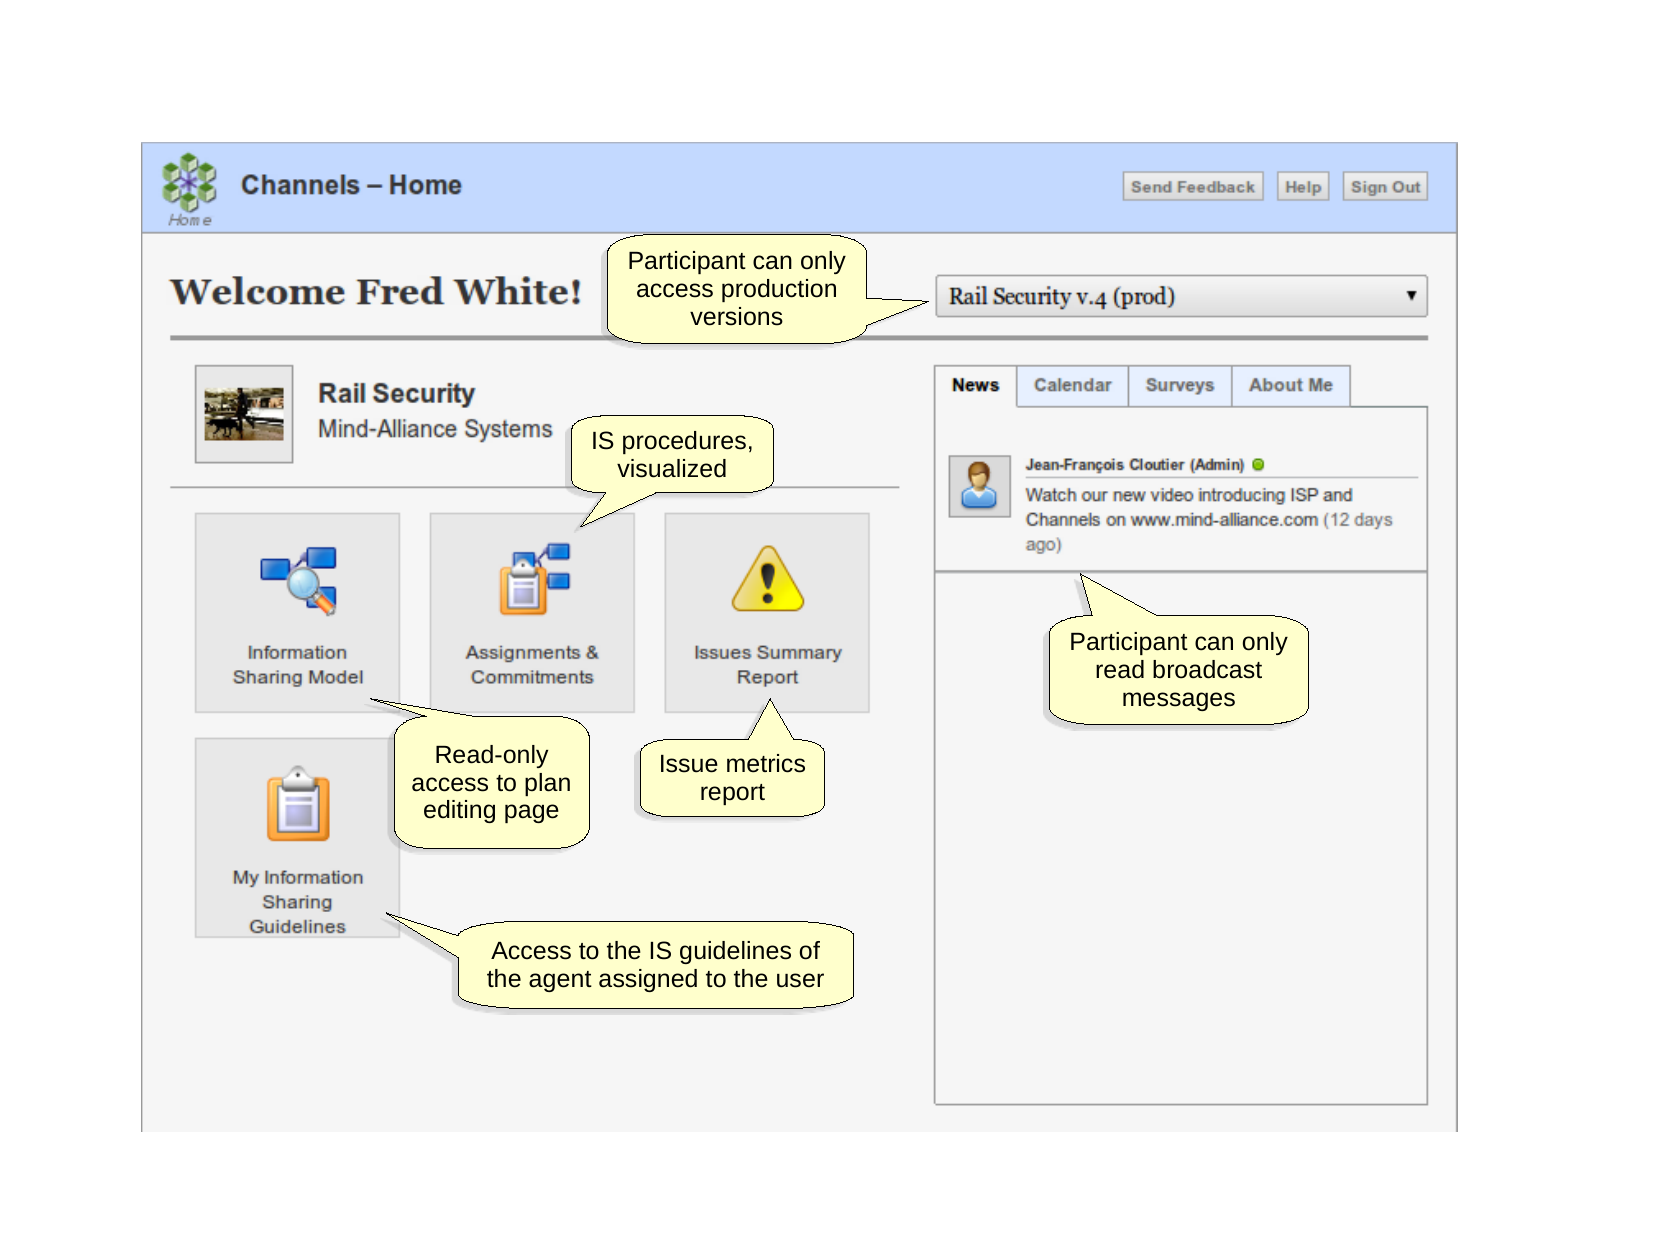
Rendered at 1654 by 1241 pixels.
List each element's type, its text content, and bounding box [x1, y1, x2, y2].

text_box IS procedures, visualized [571, 415, 774, 527]
text_box Access to the IS guidelines of the agent assigned to the user [386, 912, 854, 1009]
text_box Read-only access to plan editing page [370, 698, 590, 849]
text_box Participant can only access production versions [607, 234, 929, 344]
picture [141, 142, 1458, 1132]
text_box Participant can only read broadcast messages [1049, 573, 1309, 725]
text_box Issue metrics report [640, 698, 825, 817]
